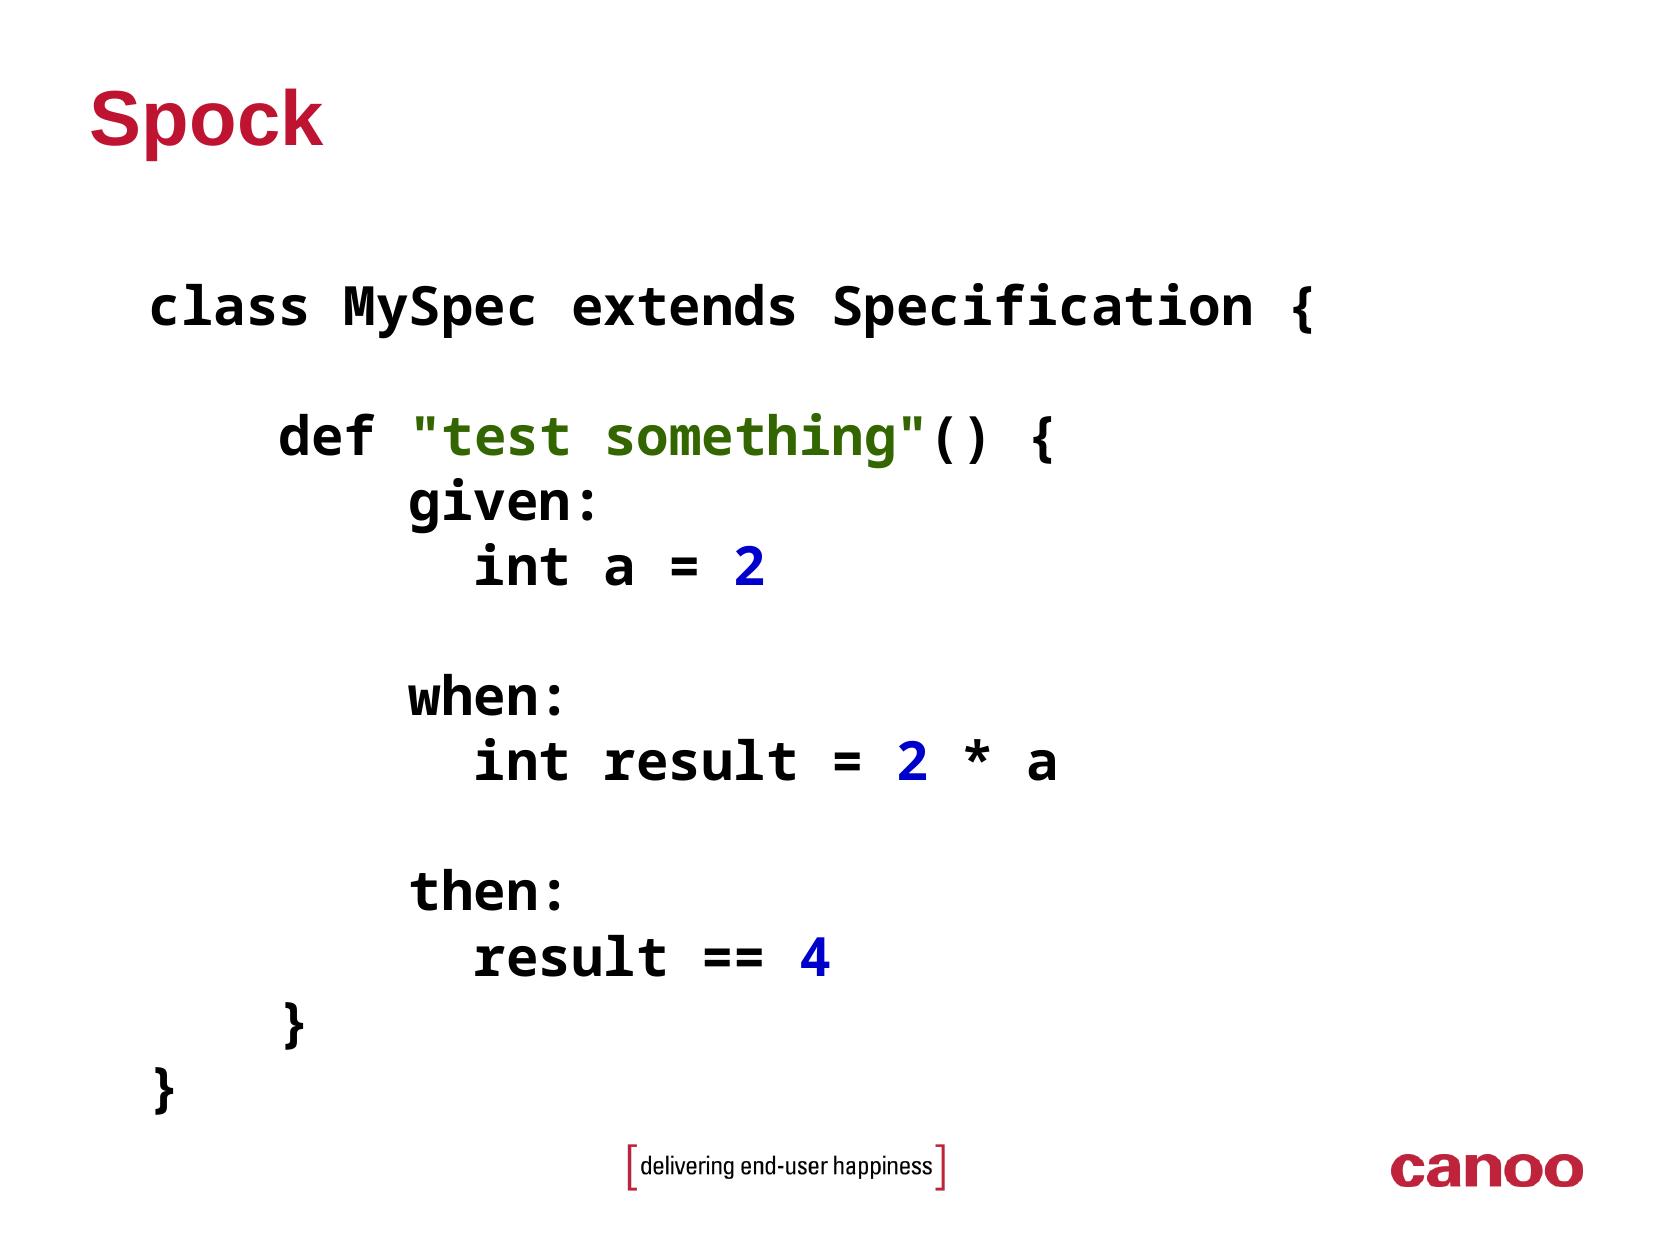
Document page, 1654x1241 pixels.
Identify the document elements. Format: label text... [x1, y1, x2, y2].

title Spock [75, 60, 1591, 181]
picture [1546, 1154, 1583, 1187]
list class MySpec extends Specification { def "test something"() { given: int a = 2 when: int result = 2 * a then: result == 4 } } [134, 263, 1546, 1201]
